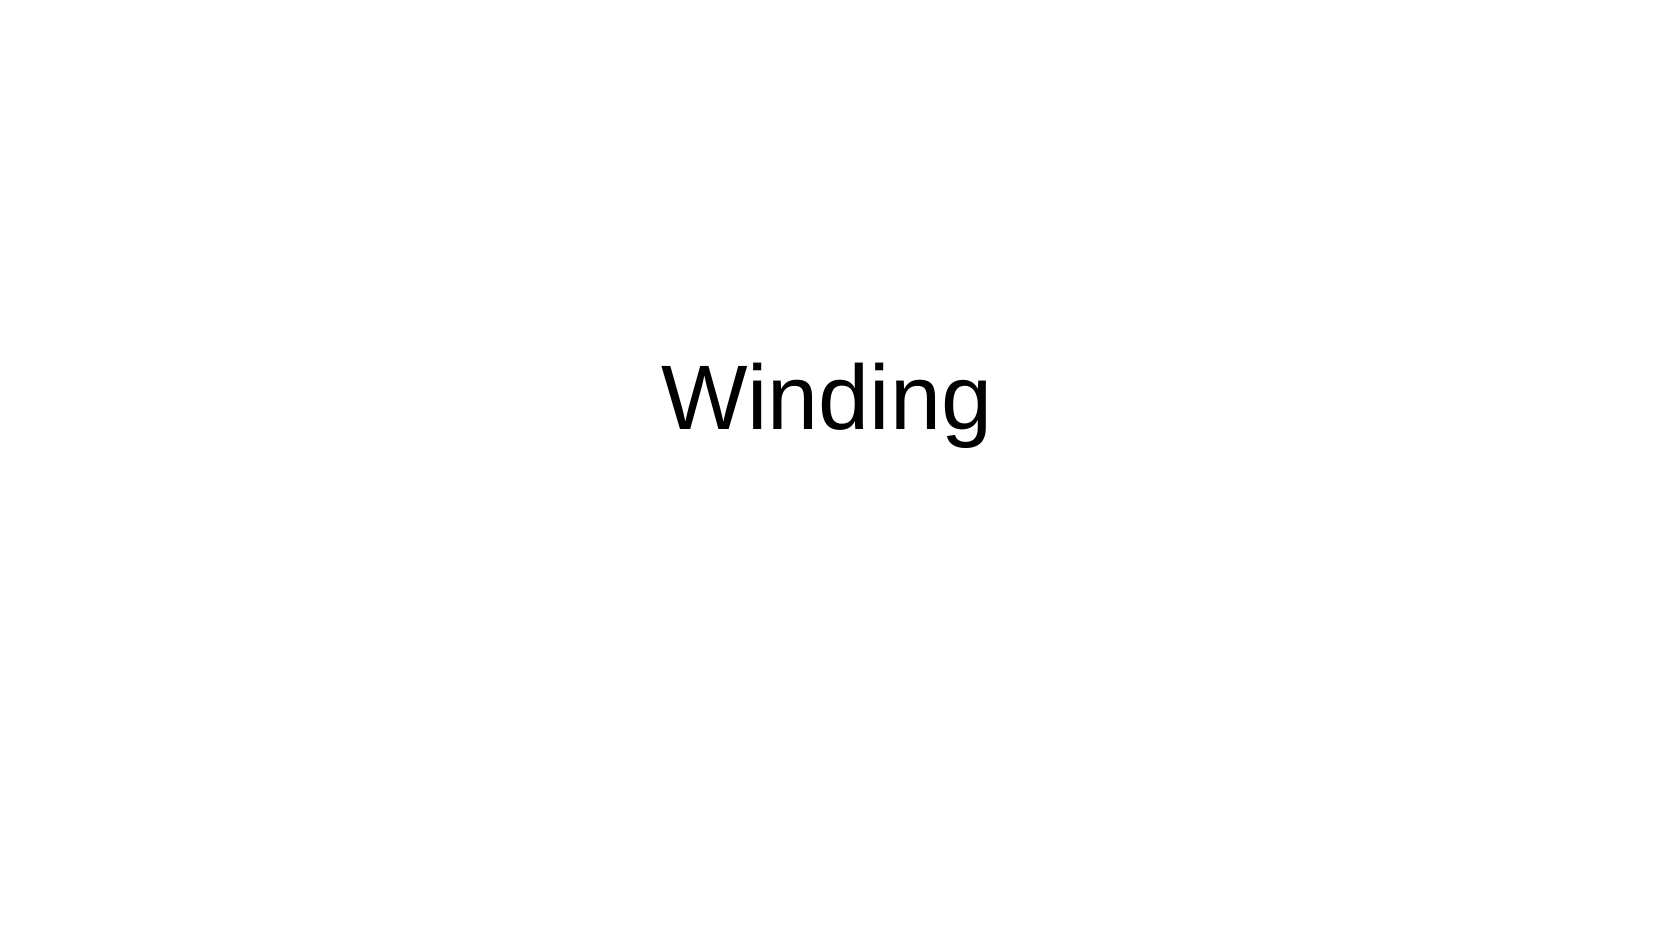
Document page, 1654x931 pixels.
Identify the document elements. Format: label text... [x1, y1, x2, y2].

title Winding [82, 320, 1571, 476]
